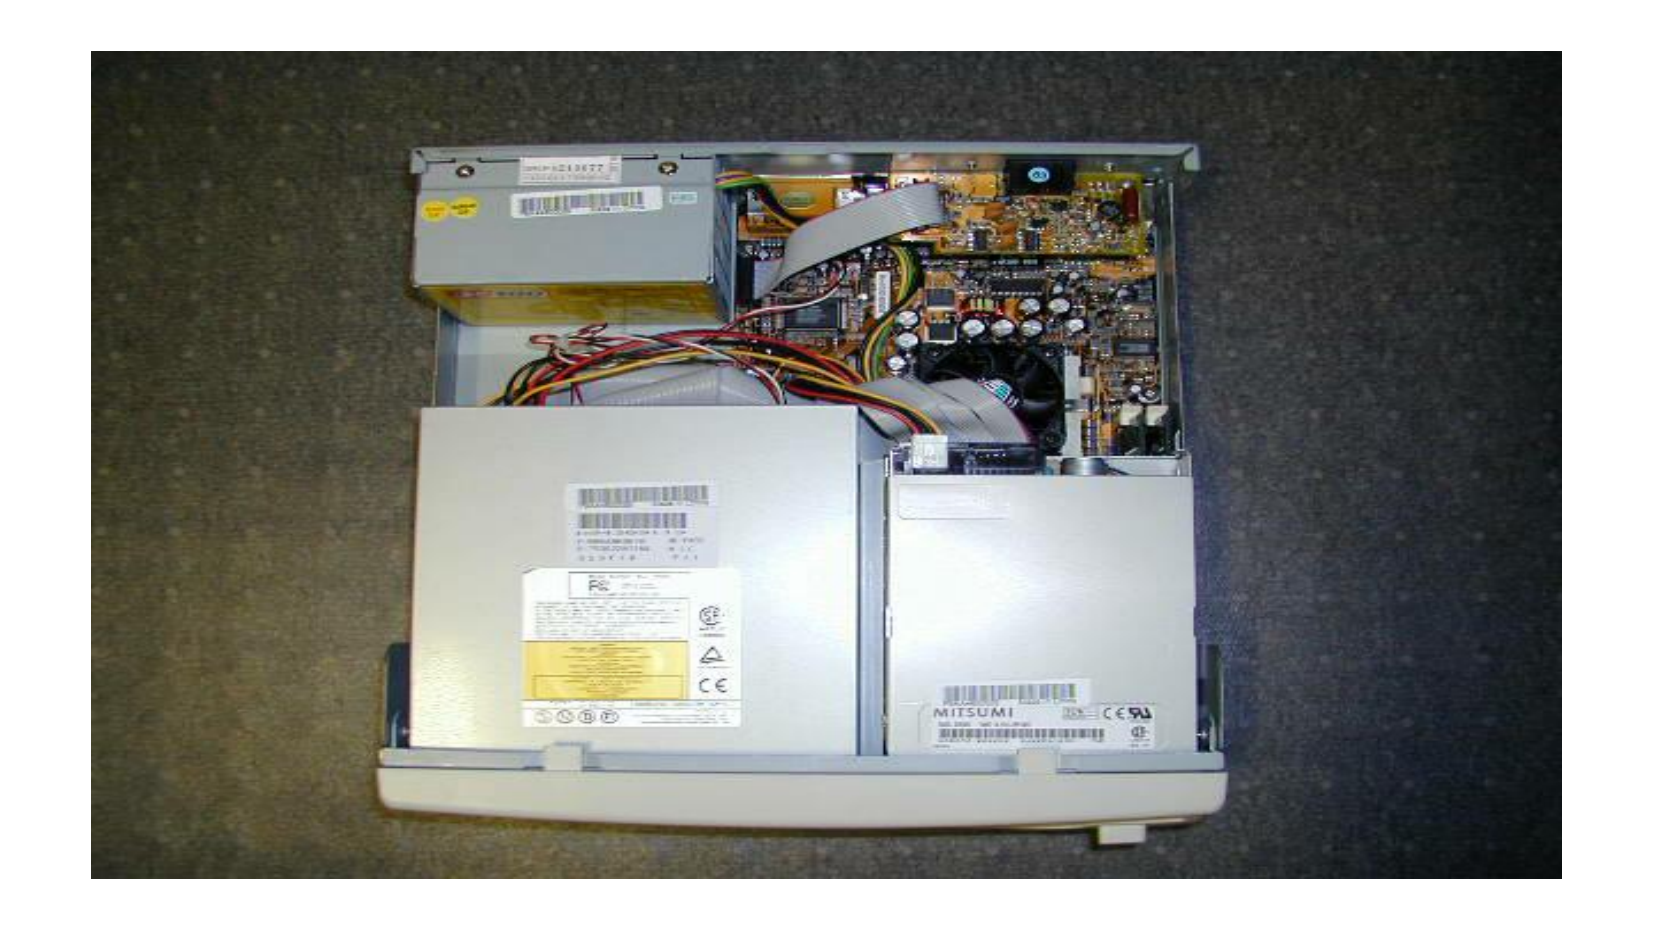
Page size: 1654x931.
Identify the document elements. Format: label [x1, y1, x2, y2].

picture [91, 51, 1562, 879]
